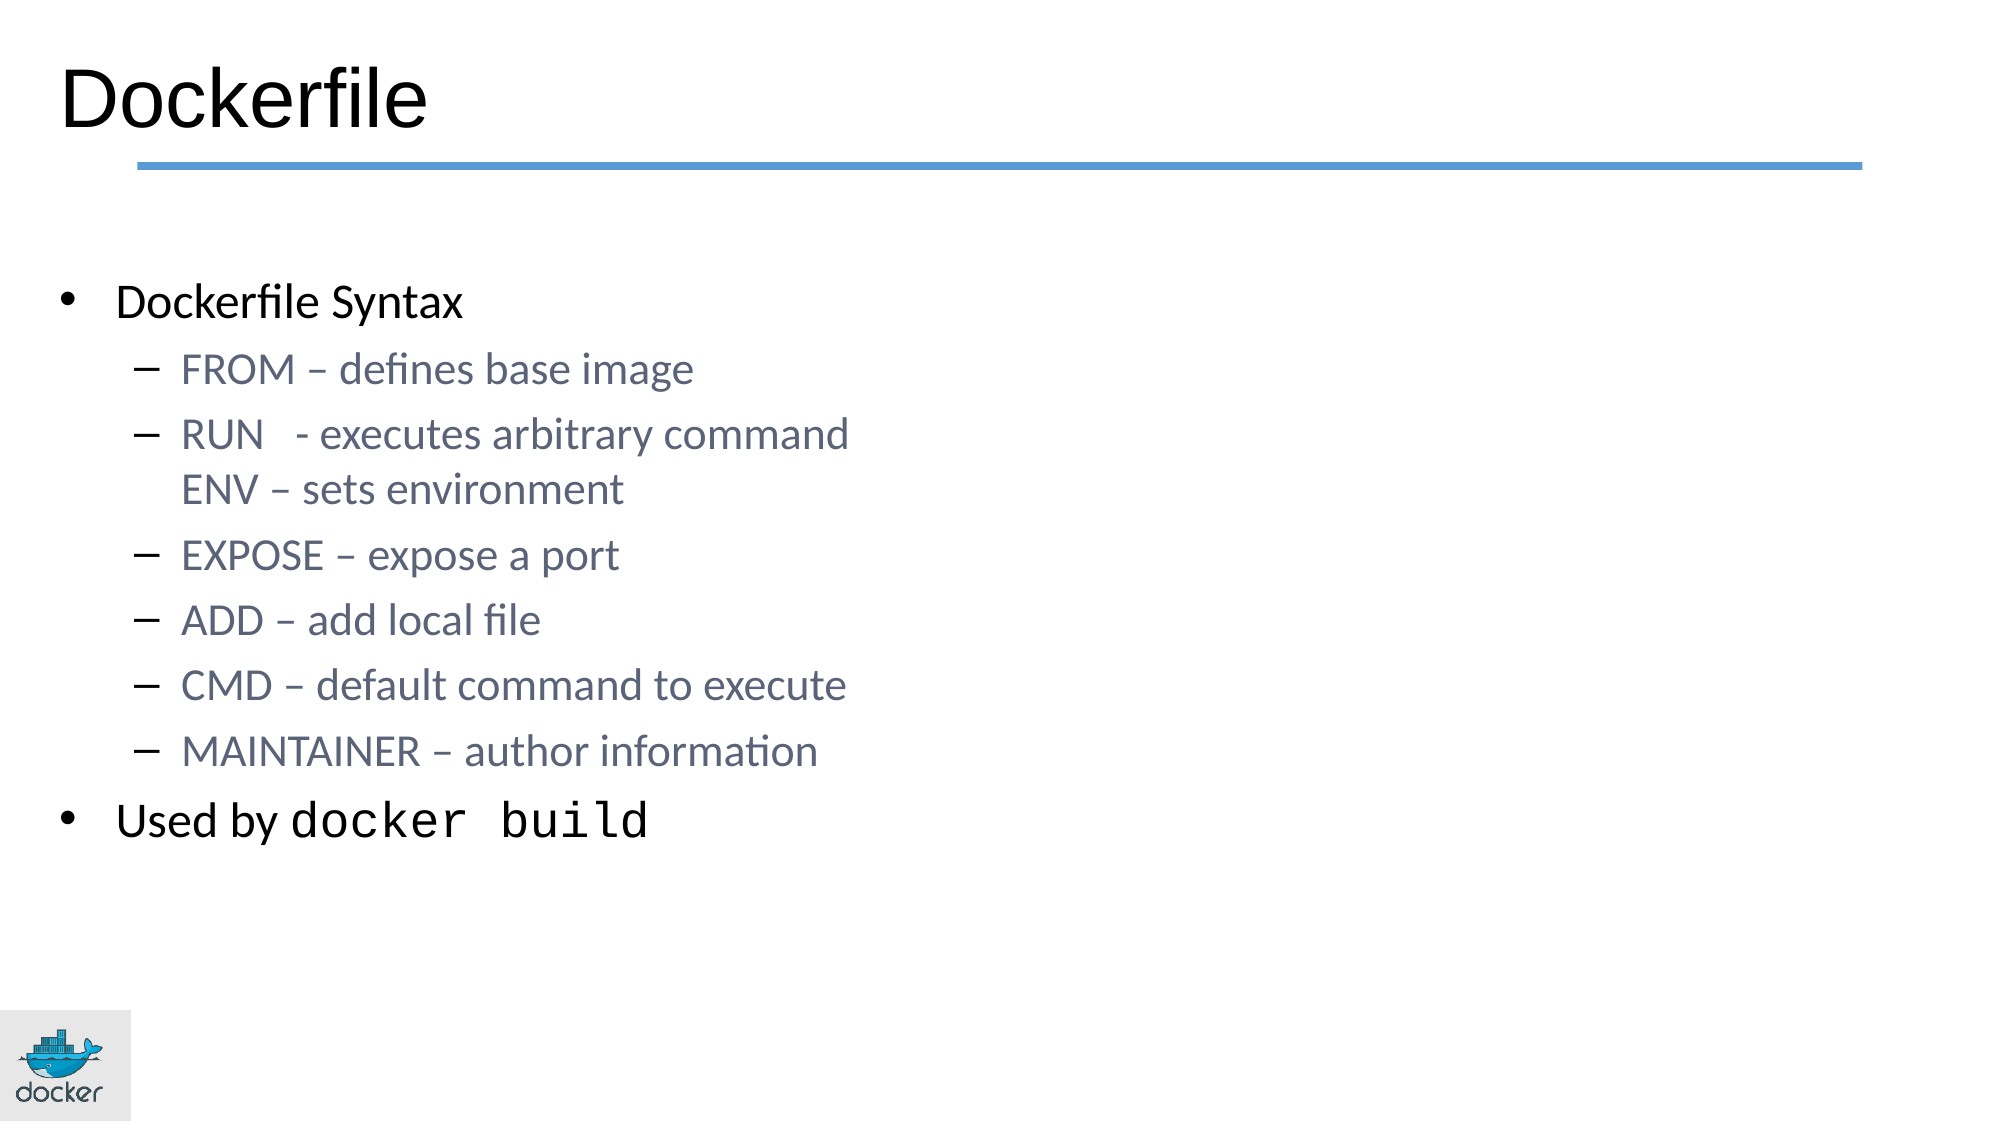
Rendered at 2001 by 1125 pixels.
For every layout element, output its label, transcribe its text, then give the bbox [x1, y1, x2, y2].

picture [0, 1010, 131, 1121]
text_box Dockerfile [44, 36, 579, 152]
text_box Dockerfile Syntax FROM – defines base image RUN - executes arbitrary command ENV – sets environment EXPOSE – expose a port ADD – add local file CMD – default command to execute MAINTAINER – author information Used by docker build [44, 188, 1845, 998]
